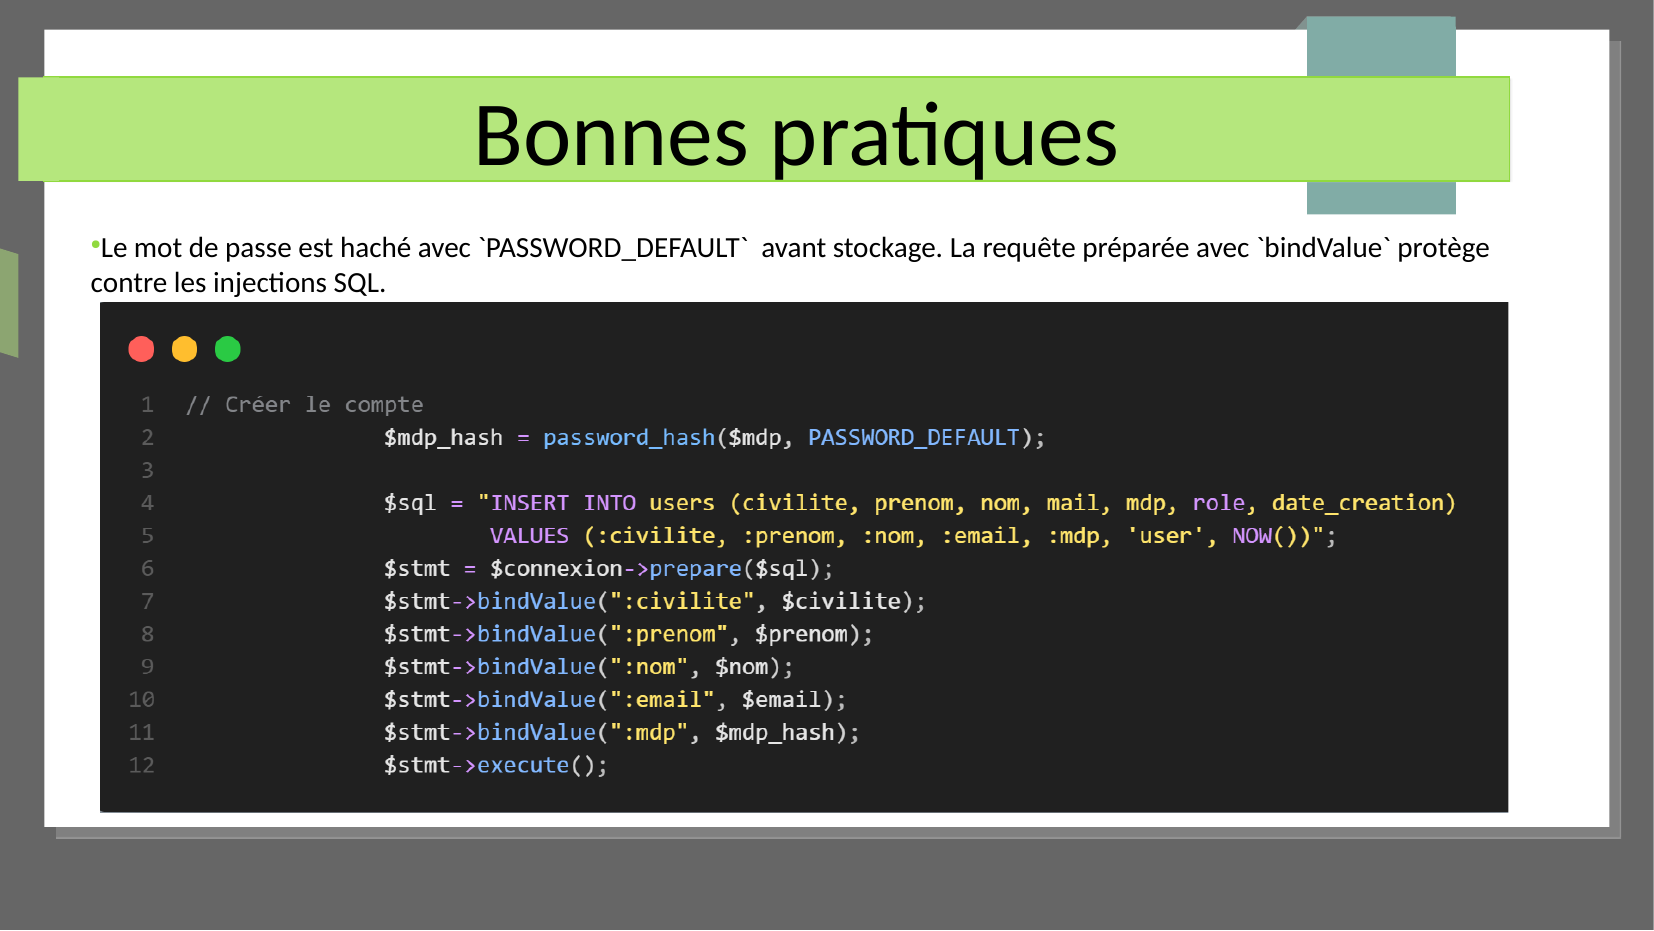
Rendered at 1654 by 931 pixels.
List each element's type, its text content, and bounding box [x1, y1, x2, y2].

picture [100, 302, 1509, 813]
title Bonnes pratiques [88, 73, 1506, 178]
list Le mot de passe est haché avec `PASSWORD_DEFAULT` avant stockage. La requête préparée avec `bindValue` protège contre les injections SQL. [90, 156, 1561, 363]
